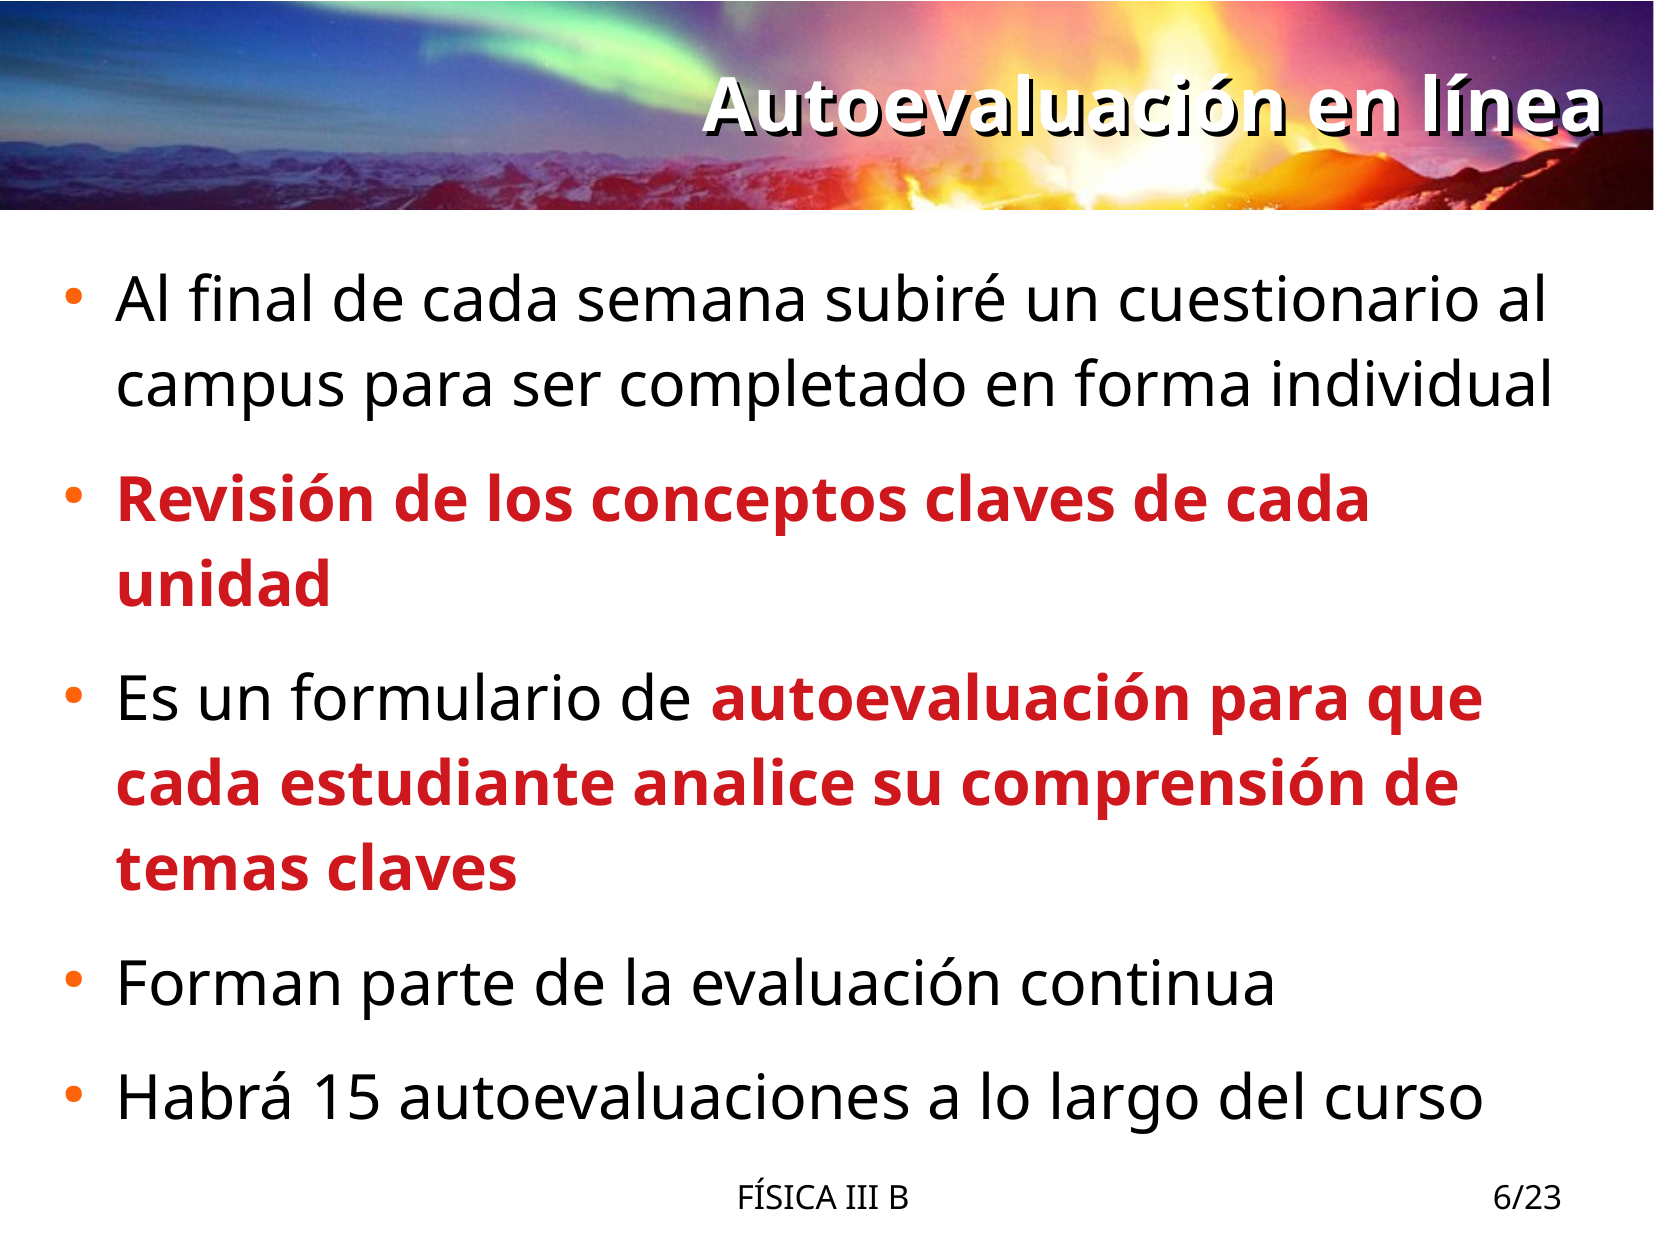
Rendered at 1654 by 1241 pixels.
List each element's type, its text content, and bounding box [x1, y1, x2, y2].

title Autoevaluación en línea [45, 15, 1606, 191]
picture [0, 1, 1654, 210]
list Al final de cada semana subiré un cuestionario al campus para ser completado en forma individual Revisión de los conceptos claves de cada unidad Es un formulario de autoevaluación para que cada estudiante analice su comprensión de temas claves Forman parte de la evaluación continua Habrá 15 autoevaluaciones a lo largo del curso [45, 255, 1606, 1156]
